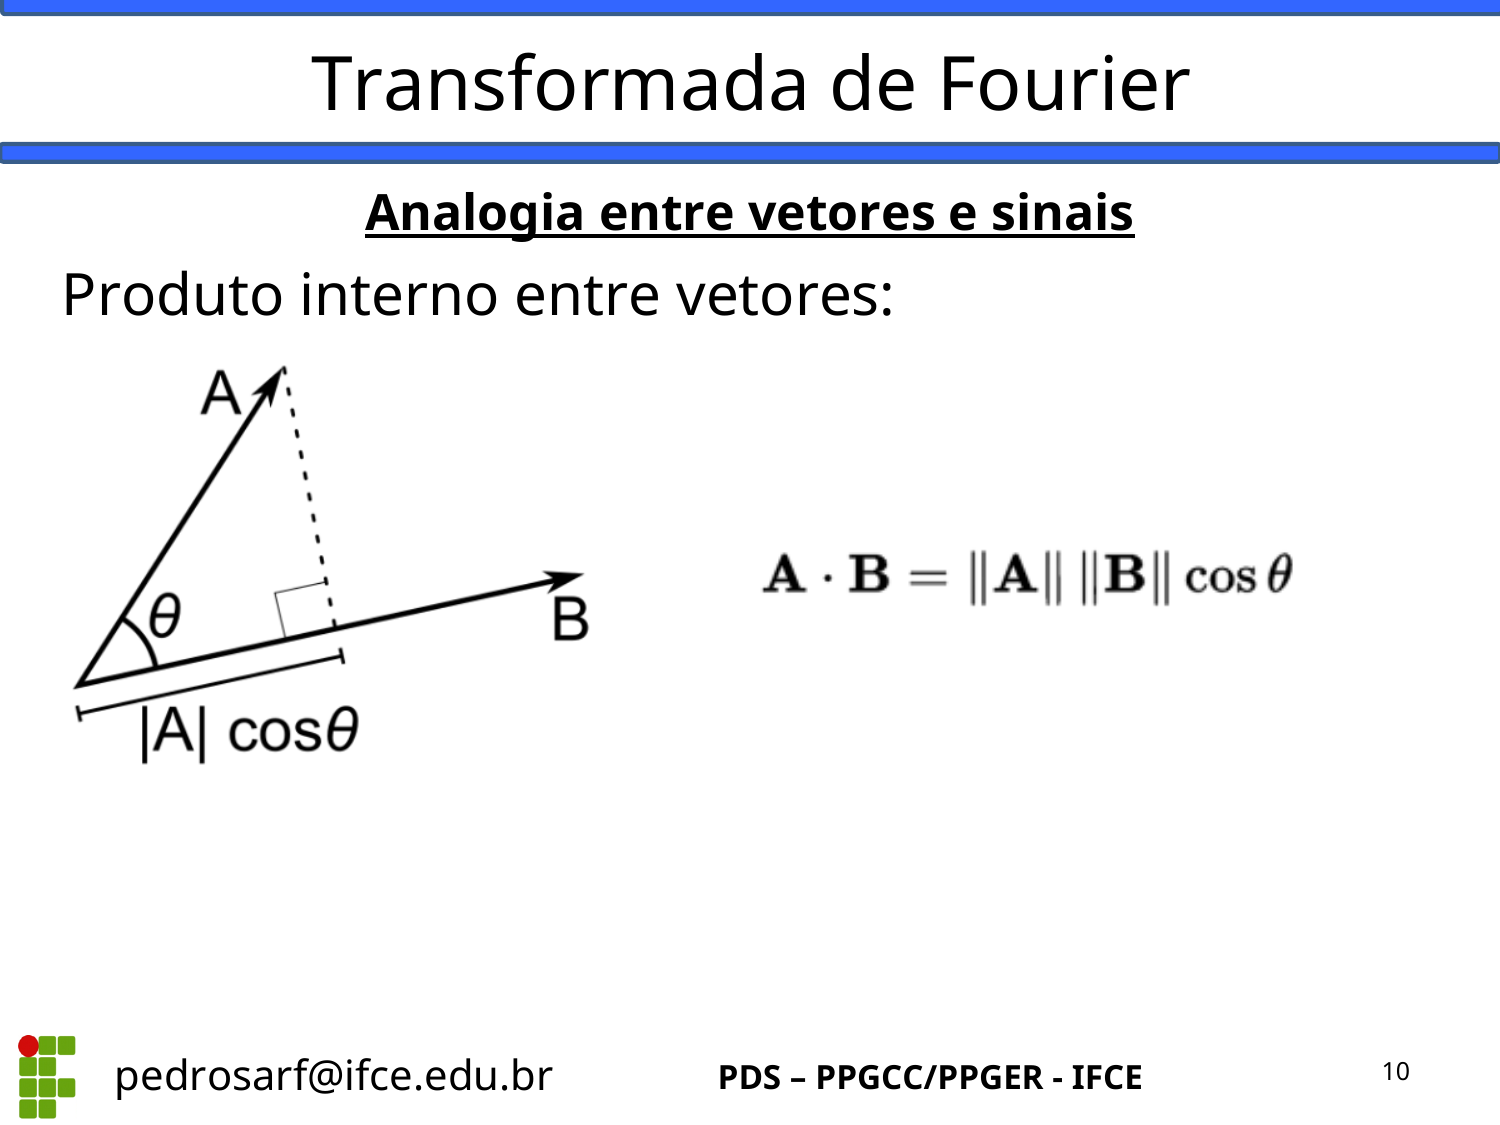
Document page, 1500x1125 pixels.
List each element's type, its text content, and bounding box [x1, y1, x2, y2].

picture [17, 1034, 77, 1120]
picture [755, 531, 1304, 613]
text_box Produto interno entre vetores: [47, 249, 1453, 406]
text_box Transformada de Fourier [76, 26, 1427, 134]
text_box <número> [1074, 1042, 1426, 1103]
text_box Analogia entre vetores e sinais [0, 172, 1500, 1024]
picture [66, 354, 603, 782]
